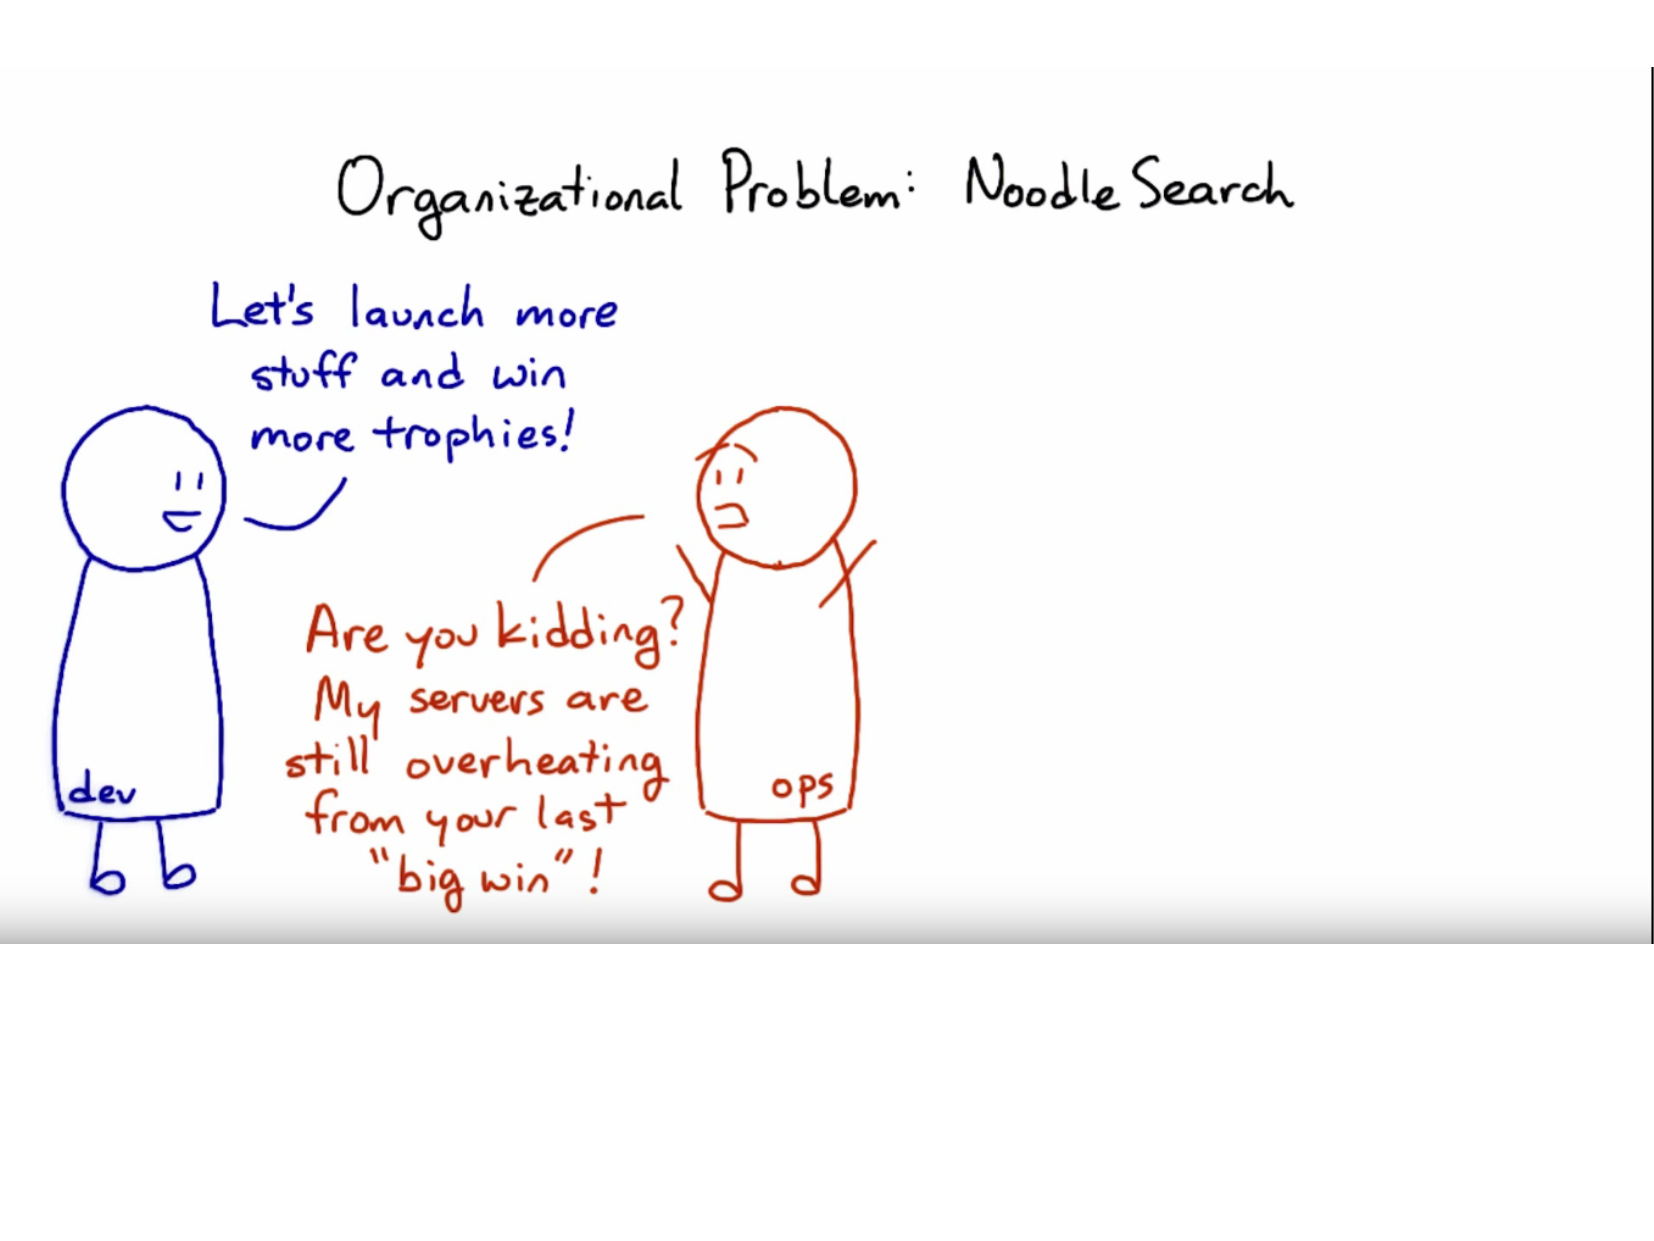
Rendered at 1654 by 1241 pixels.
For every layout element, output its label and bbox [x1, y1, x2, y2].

picture [0, 67, 1654, 944]
